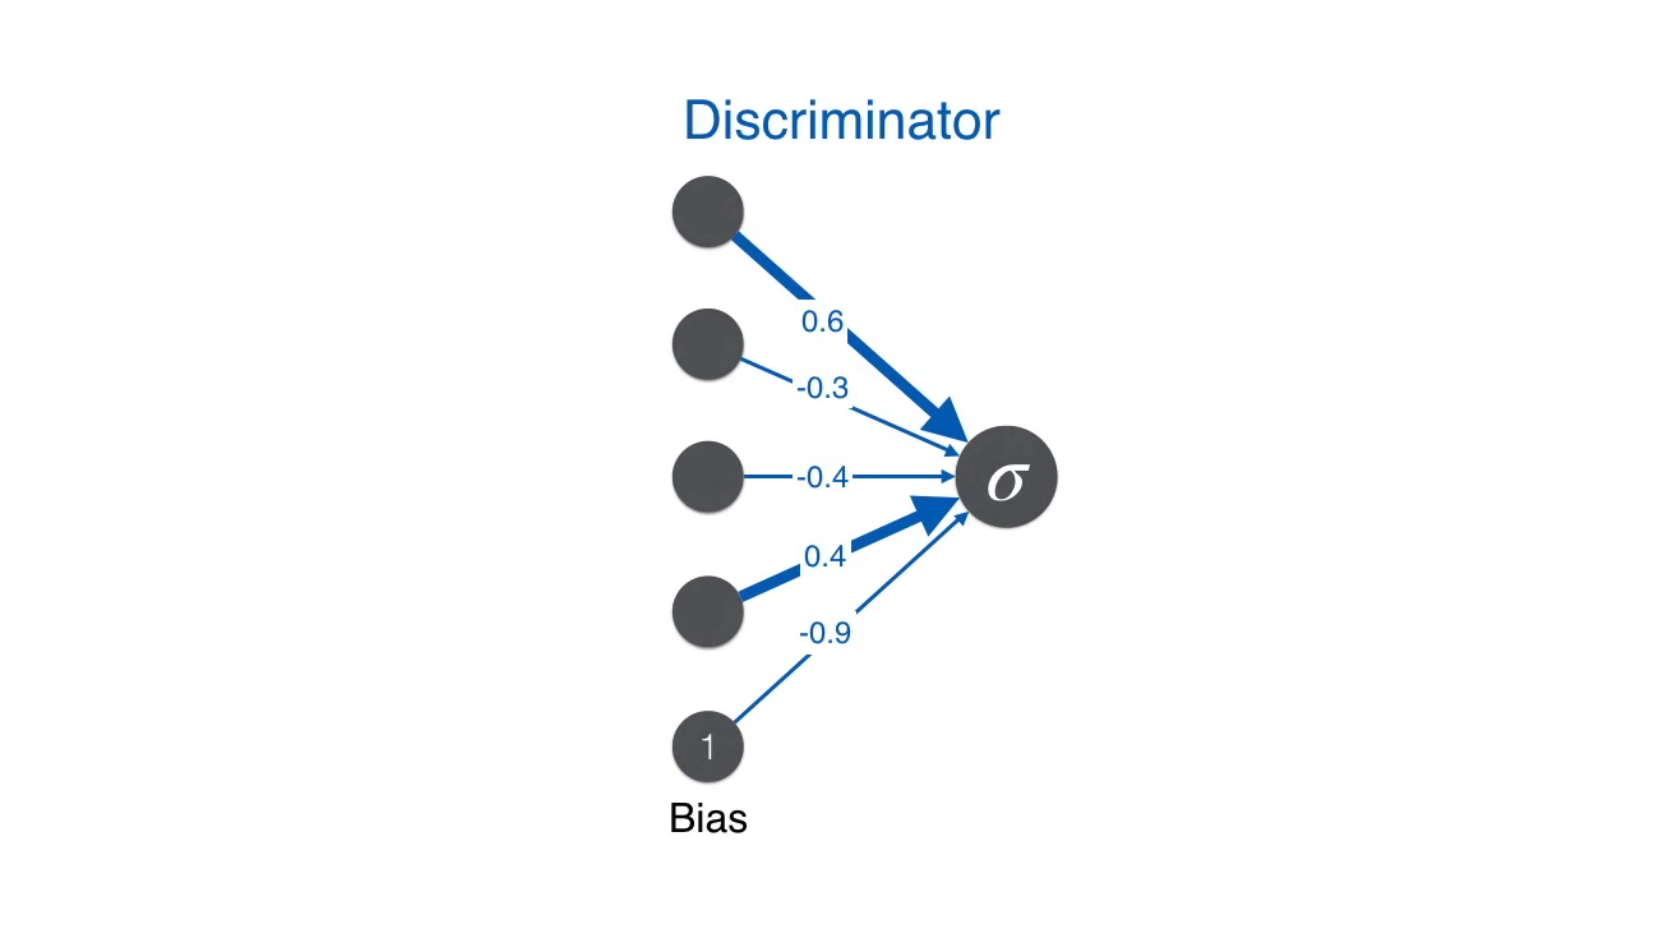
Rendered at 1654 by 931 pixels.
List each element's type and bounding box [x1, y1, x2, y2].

picture [592, 98, 1062, 837]
